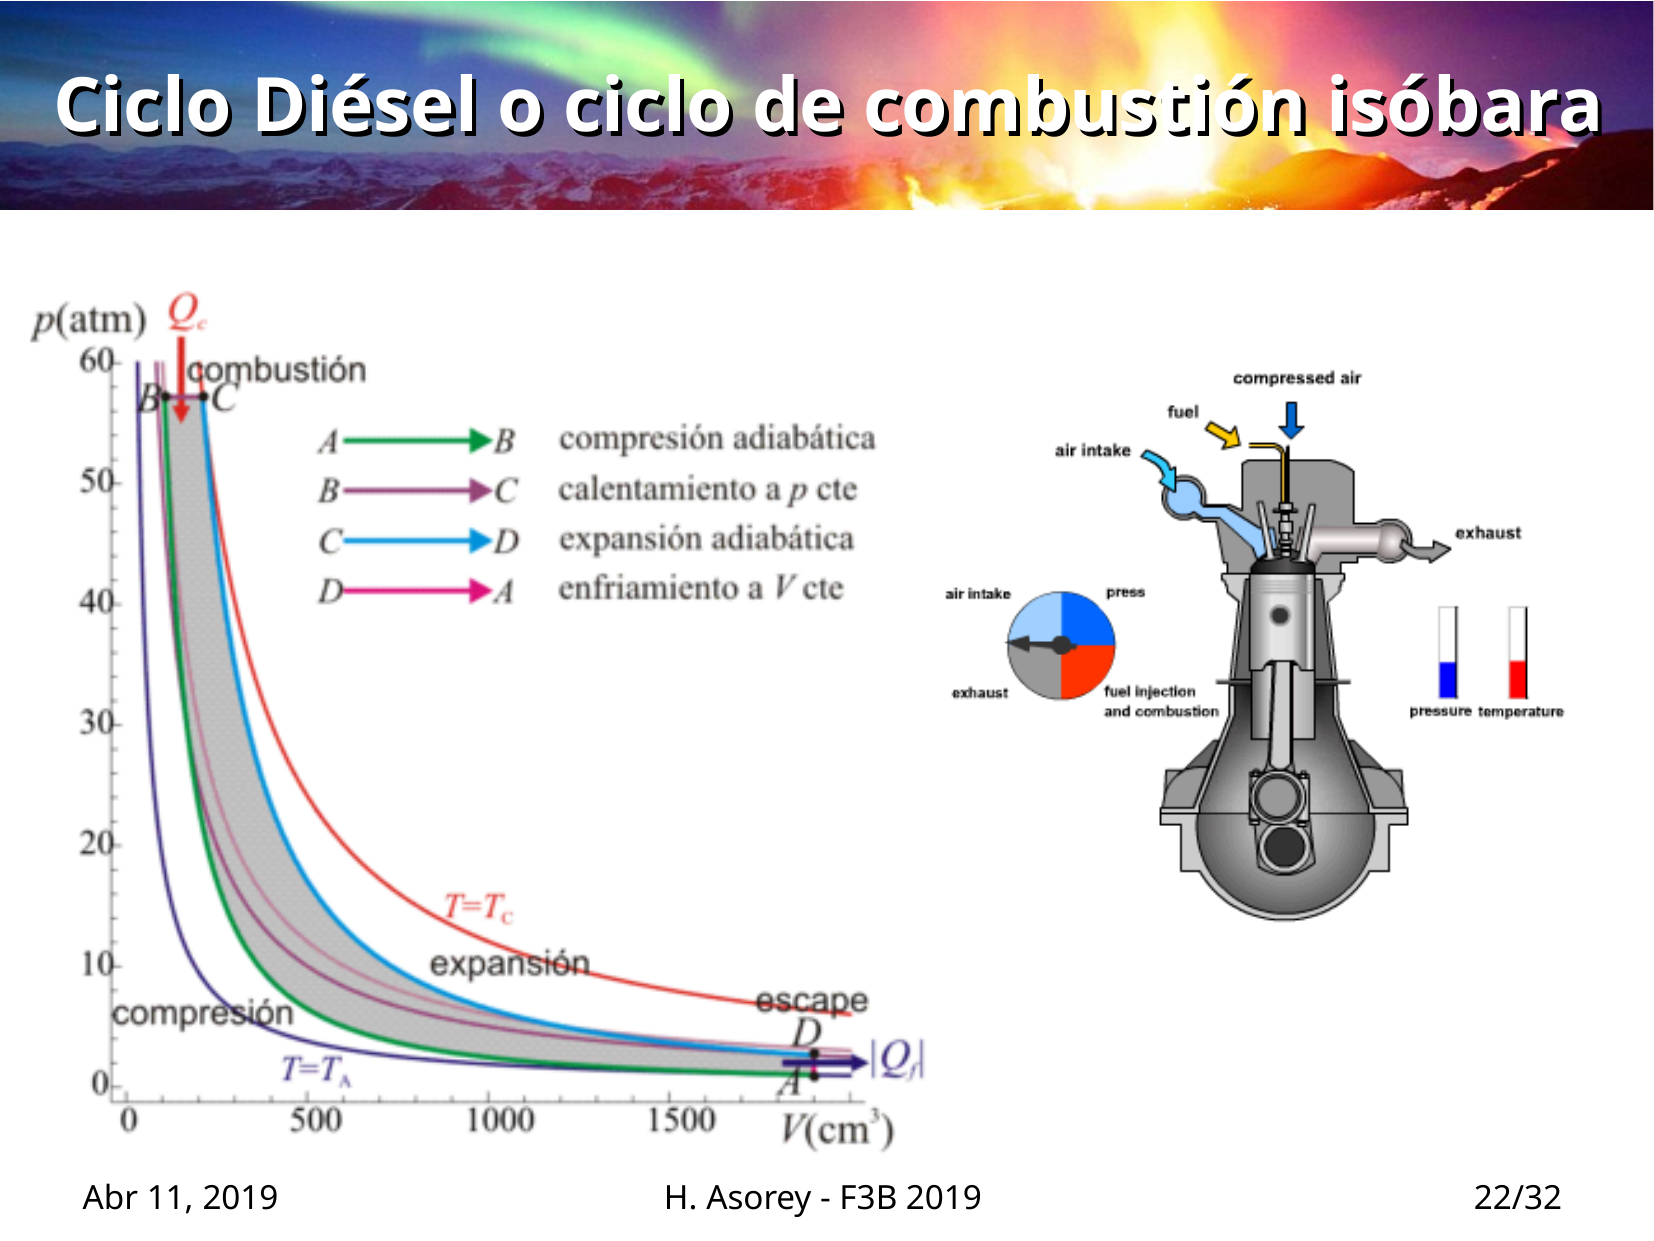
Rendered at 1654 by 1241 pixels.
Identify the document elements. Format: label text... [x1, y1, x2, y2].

picture [0, 1, 1654, 210]
title Ciclo Diésel o ciclo de combustión isóbara [45, 15, 1606, 191]
picture [30, 269, 1630, 1171]
